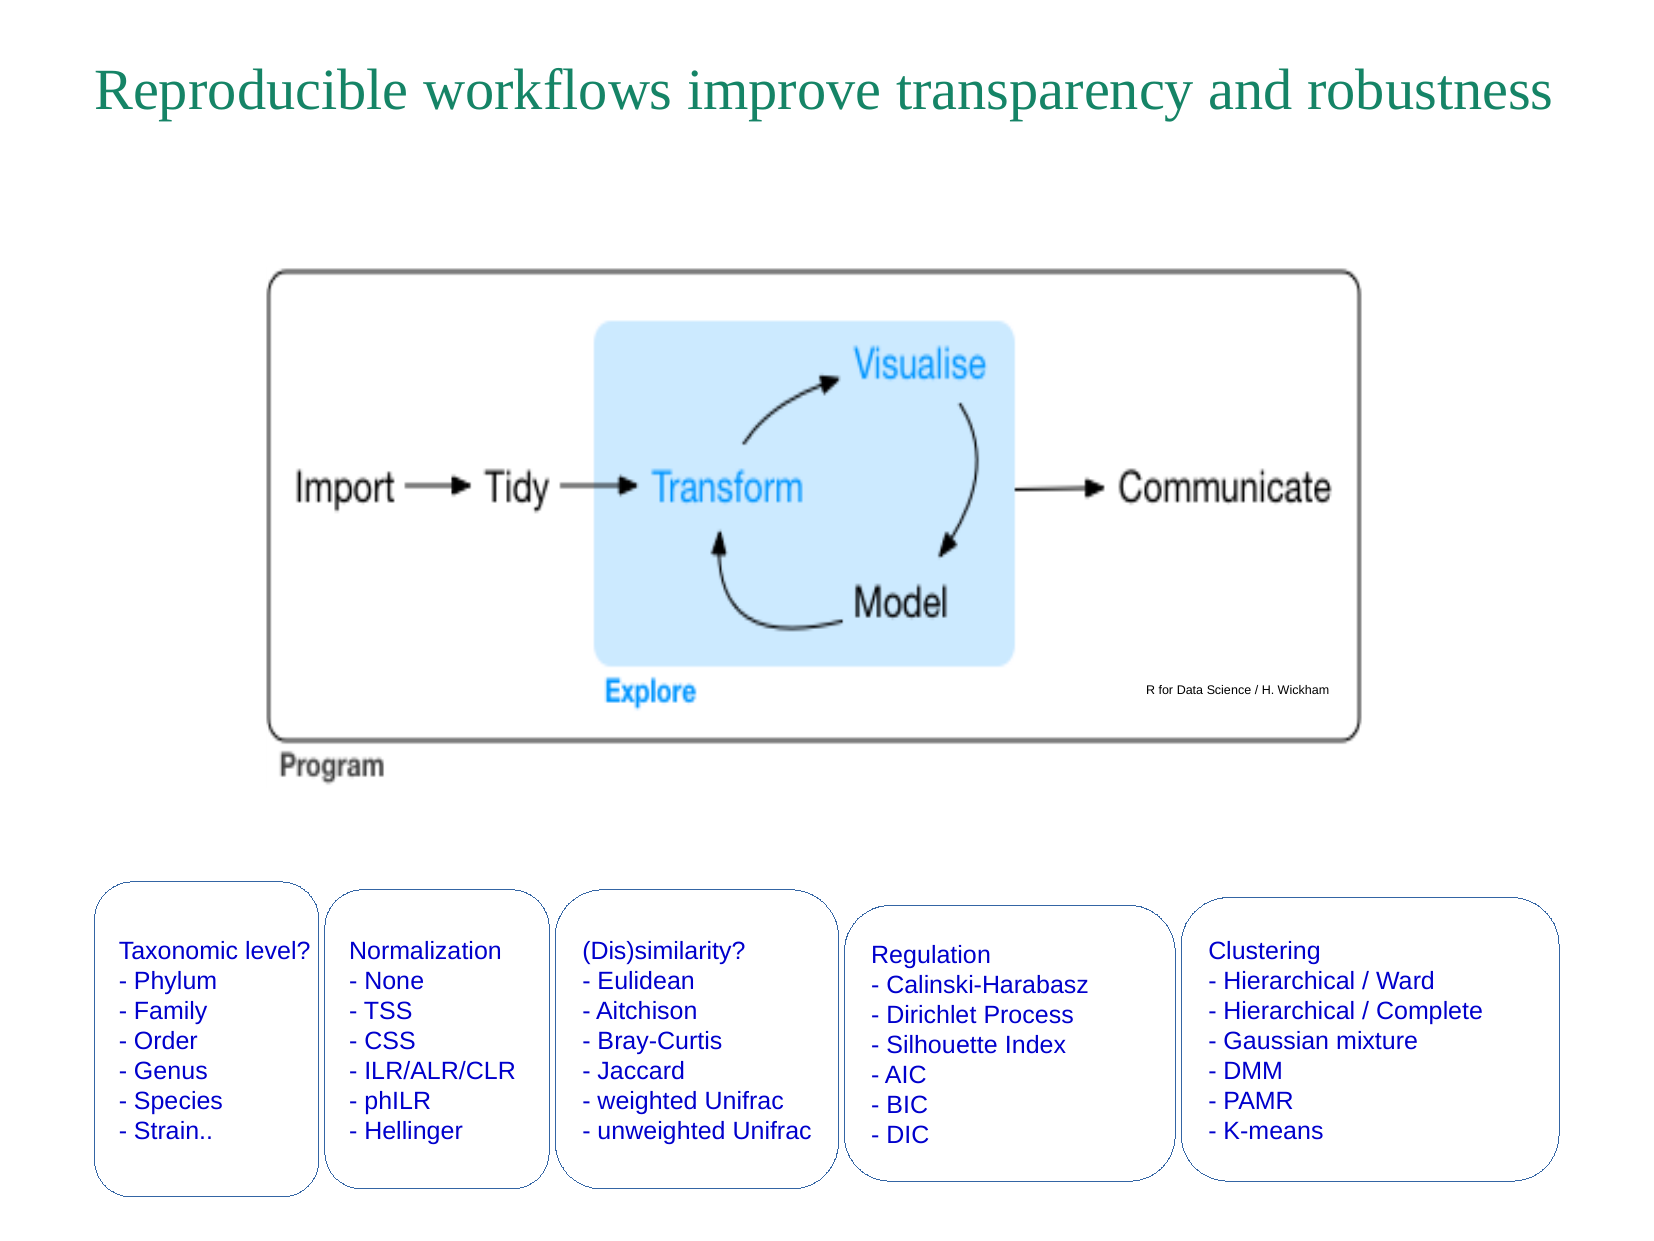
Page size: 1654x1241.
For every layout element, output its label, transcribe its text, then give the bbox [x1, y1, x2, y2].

text_box (Dis)similarity? - Eulidean - Aitchison - Bray-Curtis - Jaccard - weighted Unifrac - unweighted Unifrac [555, 889, 839, 1189]
text_box R for Data Science / H. Wickham [1131, 675, 1441, 762]
picture [265, 267, 1364, 788]
text_box Taxonomic level? - Phylum - Family - Order - Genus - Species - Strain.. [94, 881, 319, 1197]
text_box Regulation - Calinski-Harabasz - Dirichlet Process - Silhouette Index - AIC - BIC - DIC [844, 905, 1176, 1182]
text_box Normalization - None - TSS - CSS - ILR/ALR/CLR - phILR - Hellinger [324, 889, 550, 1189]
text_box Clustering - Hierarchical / Ward - Hierarchical / Complete - Gaussian mixture - DMM - PAMR - K-means [1181, 897, 1560, 1182]
list Reproducible workflows improve transparency and robustness [80, 57, 1569, 777]
